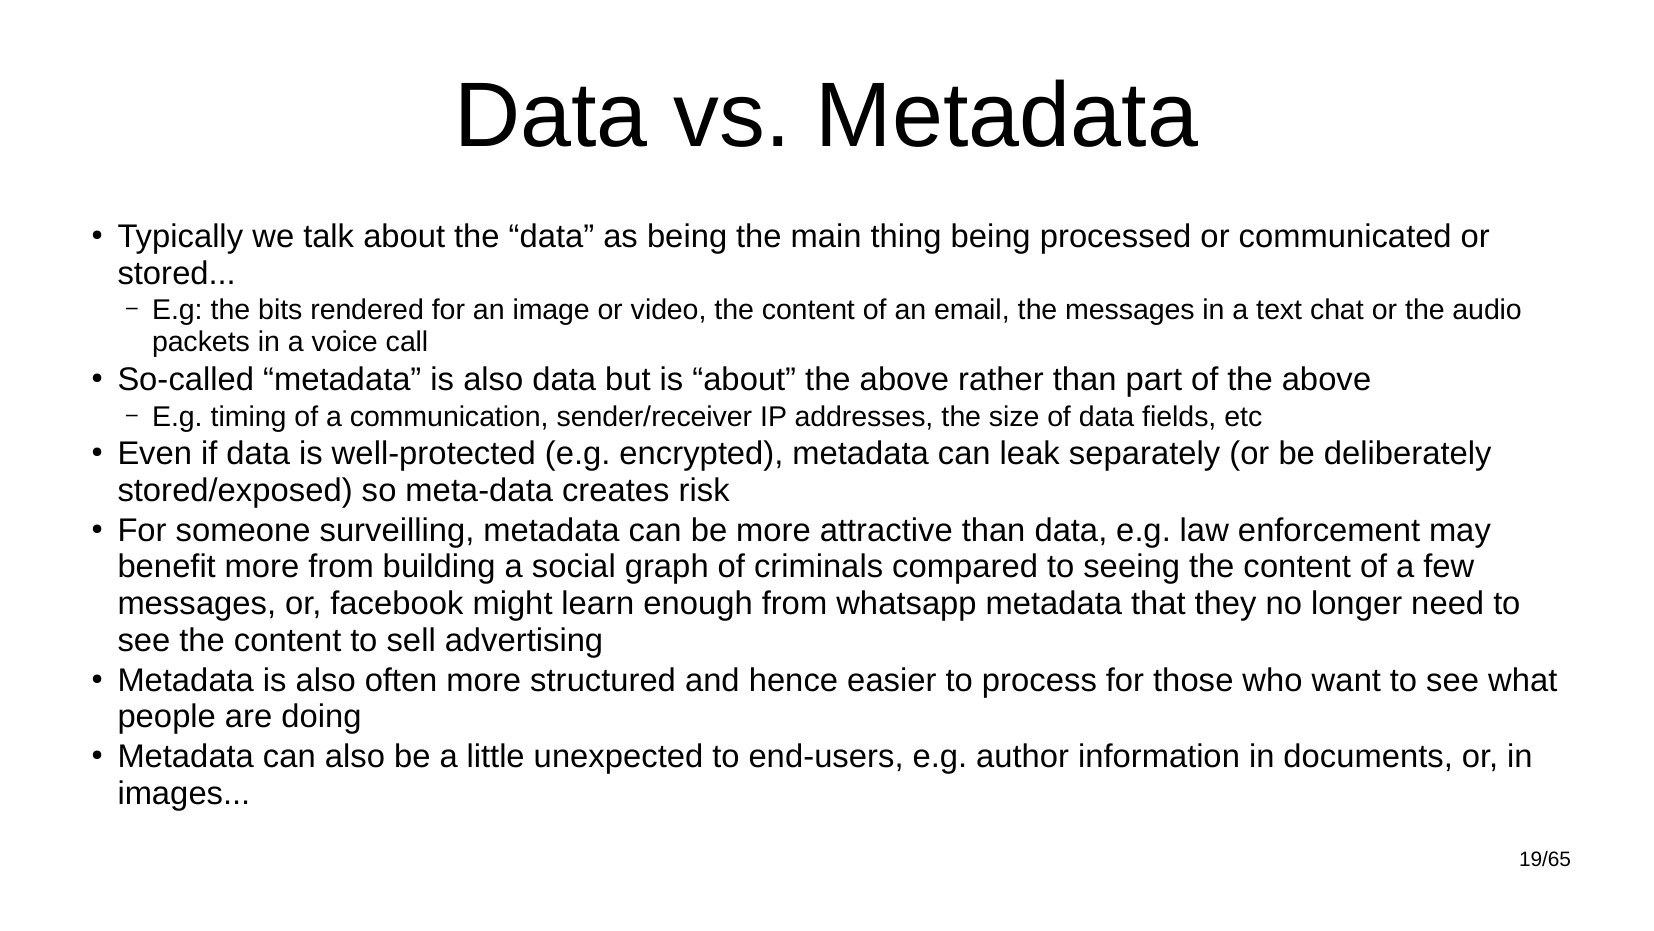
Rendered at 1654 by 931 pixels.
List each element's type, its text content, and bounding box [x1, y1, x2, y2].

list Typically we talk about the “data” as being the main thing being processed or communicated or stored... E.g: the bits rendered for an image or video, the content of an email, the messages in a text chat or the audio packets in a voice call So-called “metadata” is also data but is “about” the above rather than part of the above E.g. timing of a communication, sender/receiver IP addresses, the size of data fields, etc Even if data is well-protected (e.g. encrypted), metadata can leak separately (or be deliberately stored/exposed) so meta-data creates risk For someone surveilling, metadata can be more attractive than data, e.g. law enforcement may benefit more from building a social graph of criminals compared to seeing the content of a few messages, or, facebook might learn enough from whatsapp metadata that they no longer need to see the content to sell advertising Metadata is also often more structured and hence easier to process for those who want to see what people are doing Metadata can also be a little unexpected to end-users, e.g. author information in documents, or, in images... [82, 217, 1571, 815]
title Data vs. Metadata [82, 37, 1571, 193]
